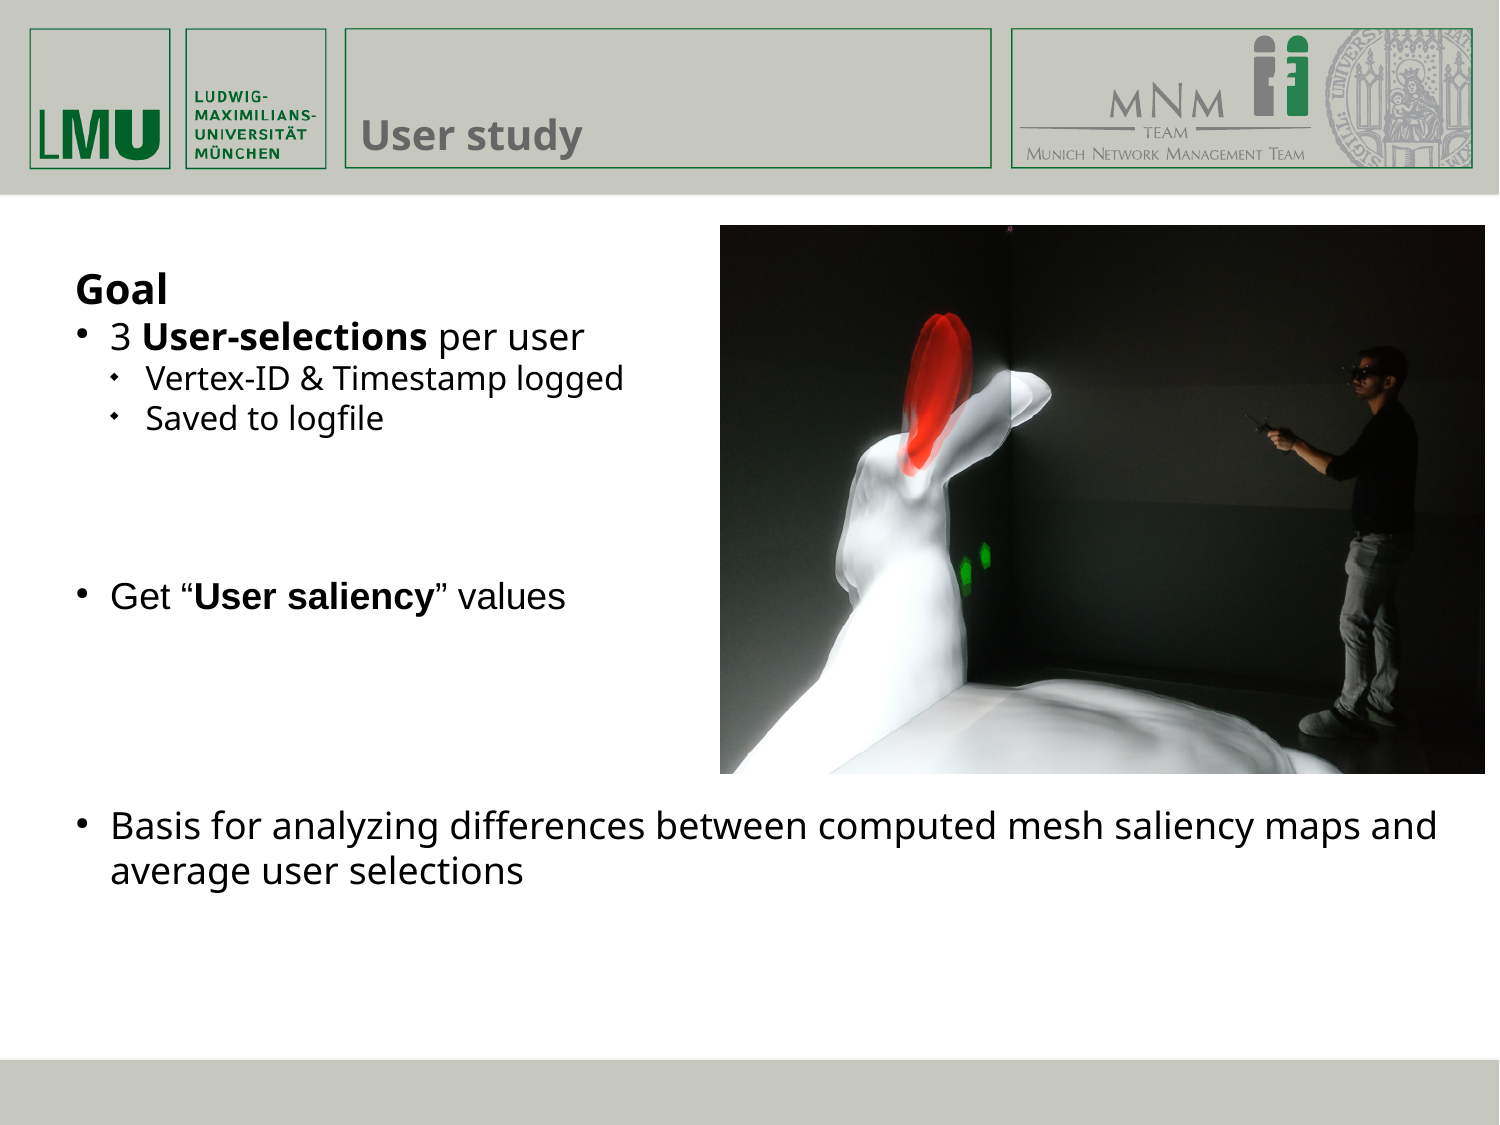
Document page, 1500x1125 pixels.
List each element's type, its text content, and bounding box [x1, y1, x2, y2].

picture [0, 0, 1499, 196]
picture [0, 1058, 1499, 1125]
text_box Basis for analyzing differences between computed mesh saliency maps and average user selections [60, 795, 1471, 1021]
picture [720, 224, 1486, 774]
text_box User study [345, 101, 986, 165]
text_box Goal 3 User-selections per user Vertex-ID & Timestamp logged Saved to logfile Get “User saliency” values [60, 254, 1486, 811]
